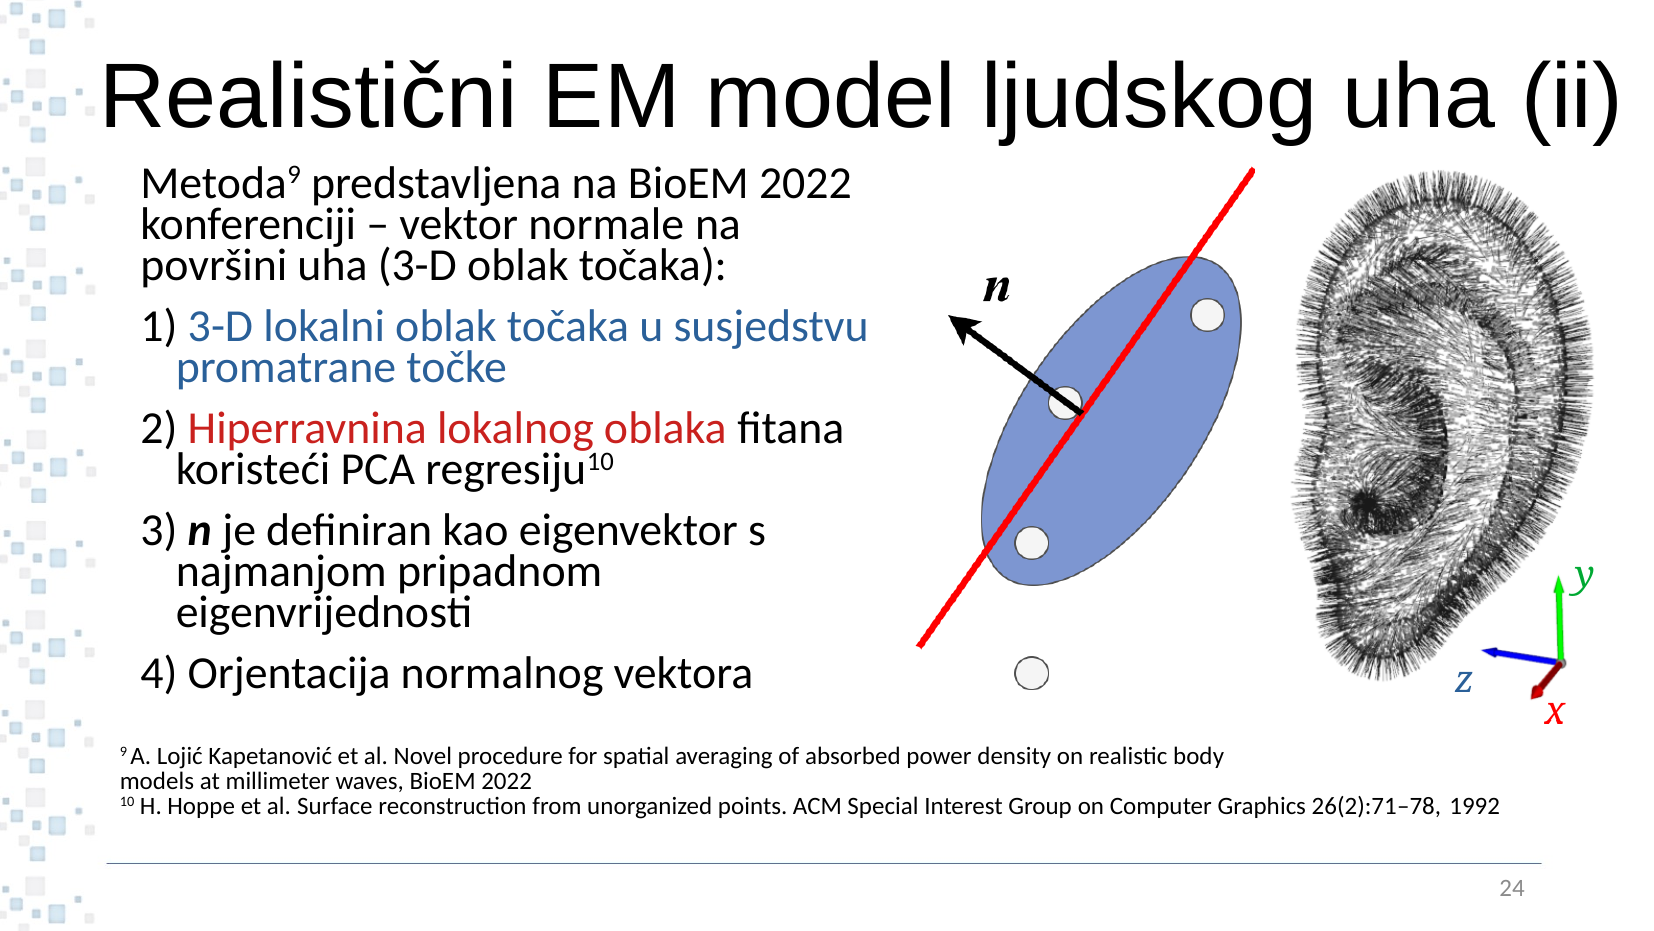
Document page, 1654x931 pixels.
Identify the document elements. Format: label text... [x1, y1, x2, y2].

list Metoda9 predstavljena na BioEM 2022 konferenciji – vektor normale na površini uha (3-D oblak točaka): 3-D lokalni oblak točaka u susjedstvu promatrane točke Hiperravnina lokalnog oblaka fitana koristeći PCA regresiju10 n je definiran kao eigenvektor s najmanjom pripadnom eigenvrijednosti Orjentacija normalnog vektora [105, 165, 886, 723]
text_box y [1560, 540, 1621, 601]
picture [0, 0, 1654, 931]
title Realistični EM model ljudskog uha (ii) [90, 0, 1636, 199]
text_box x [1530, 676, 1591, 736]
text_box z [1440, 645, 1501, 706]
text_box 9 A. Lojić Kapetanović et al. Novel procedure for spatial averaging of absorbed power density on realistic body models at millimeter waves, BioEM 2022 10 H. Hoppe et al. Surface reconstruction from unorganized points. ACM Special Interest Group on Computer Graphics 26(2):71–78, 1992 [105, 738, 1533, 871]
